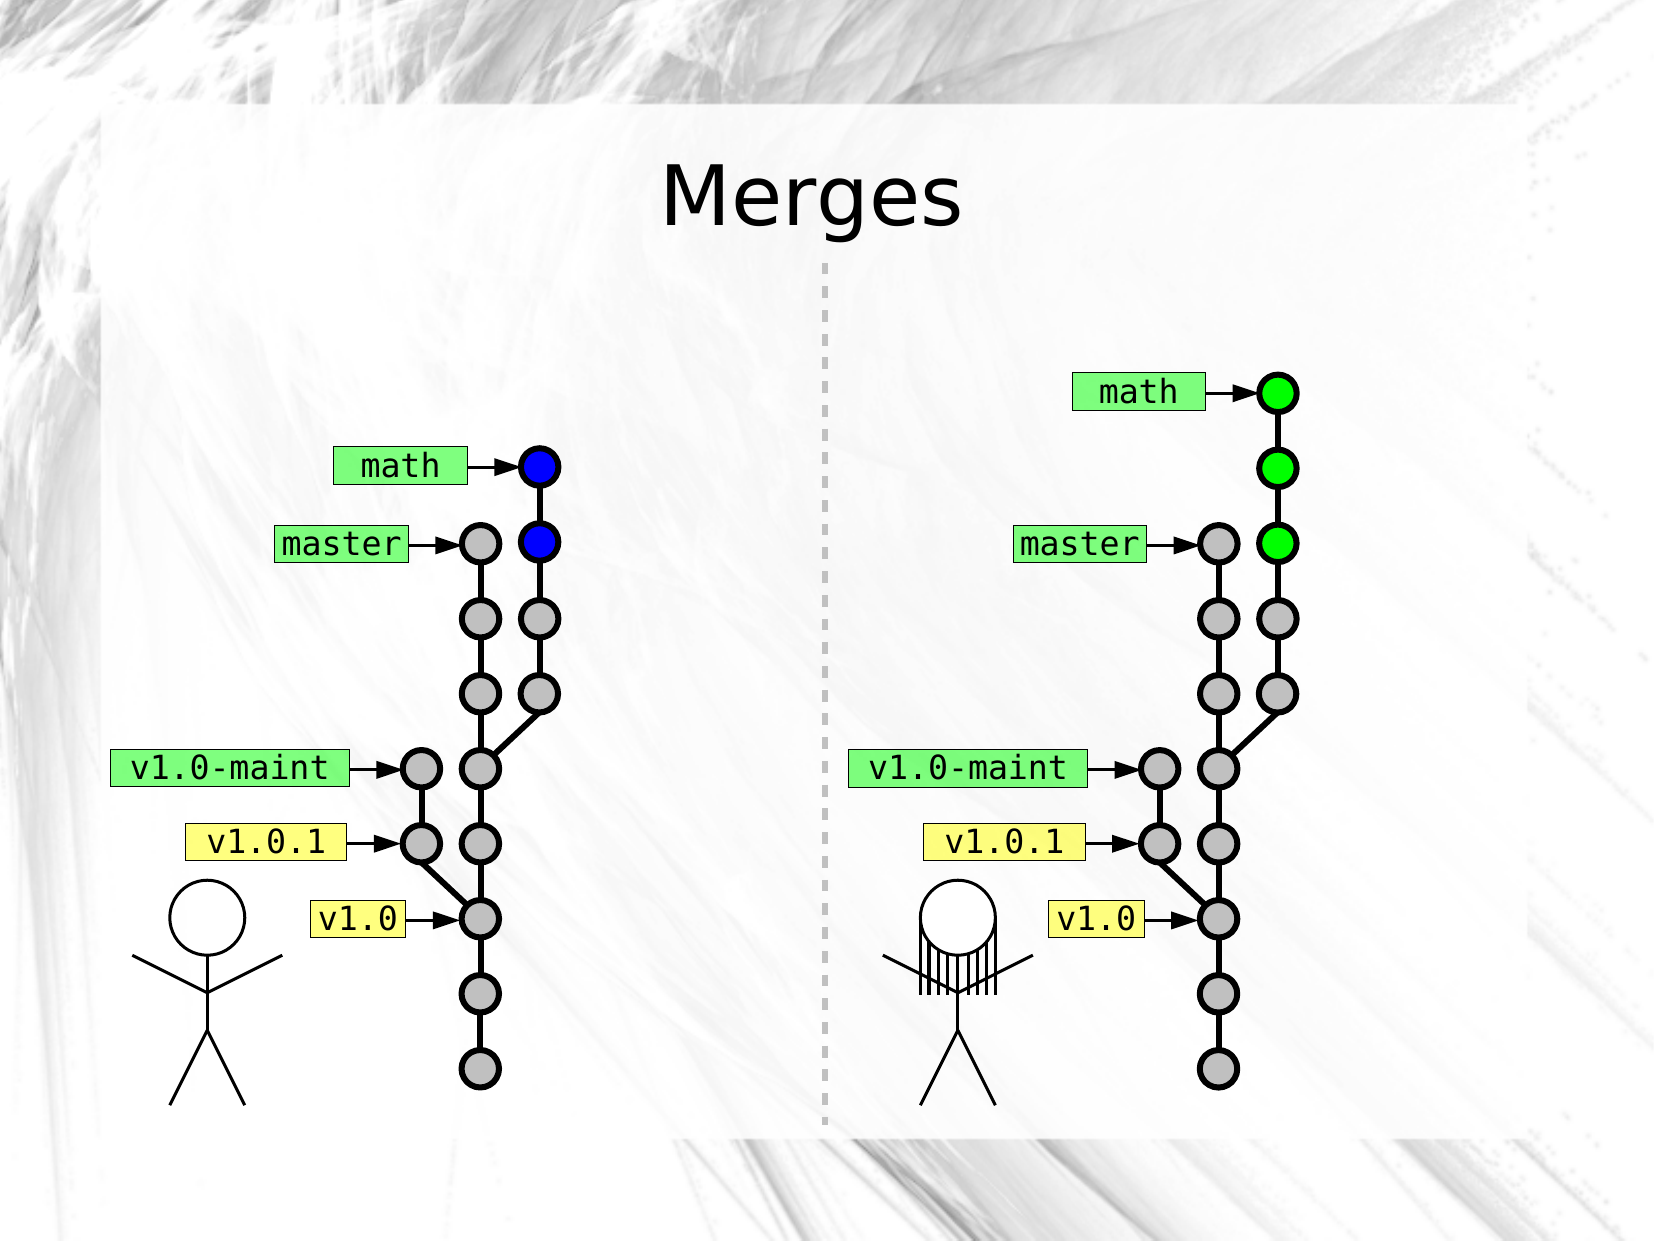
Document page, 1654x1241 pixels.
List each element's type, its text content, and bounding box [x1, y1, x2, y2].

text_box [402, 750, 441, 788]
picture [0, 0, 1654, 1241]
text_box [461, 600, 500, 638]
text_box [1258, 675, 1297, 713]
text_box master [274, 525, 409, 563]
text_box [521, 448, 559, 486]
text_box [461, 525, 500, 563]
text_box v1.0.1 [185, 823, 347, 861]
text_box [1140, 750, 1179, 788]
text_box v1.0 [1048, 900, 1145, 938]
text_box [461, 900, 500, 938]
text_box [1259, 449, 1297, 487]
text_box [1259, 374, 1297, 412]
text_box [1259, 524, 1297, 562]
text_box [520, 675, 559, 713]
text_box [1199, 825, 1238, 863]
text_box [1199, 900, 1238, 938]
text_box [1259, 600, 1297, 638]
text_box [1200, 525, 1238, 563]
text_box [461, 825, 500, 863]
text_box [461, 750, 500, 788]
text_box master [1013, 525, 1147, 563]
text_box [1199, 975, 1238, 1013]
text_box v1.0-maint [848, 749, 1088, 788]
text_box [402, 825, 441, 863]
text_box [1199, 1050, 1238, 1088]
text_box [1140, 825, 1179, 863]
text_box v1.0.1 [923, 823, 1086, 861]
text_box [461, 1050, 500, 1088]
text_box v1.0-maint [110, 749, 350, 787]
text_box [520, 600, 559, 638]
text_box [1200, 675, 1238, 713]
text_box math [1072, 372, 1206, 411]
text_box [1199, 750, 1238, 788]
text_box [1200, 600, 1238, 638]
text_box math [333, 446, 468, 485]
text_box [461, 675, 500, 713]
title Merges [118, 112, 1506, 281]
text_box [461, 975, 500, 1013]
text_box [520, 523, 559, 561]
text_box [920, 880, 996, 956]
